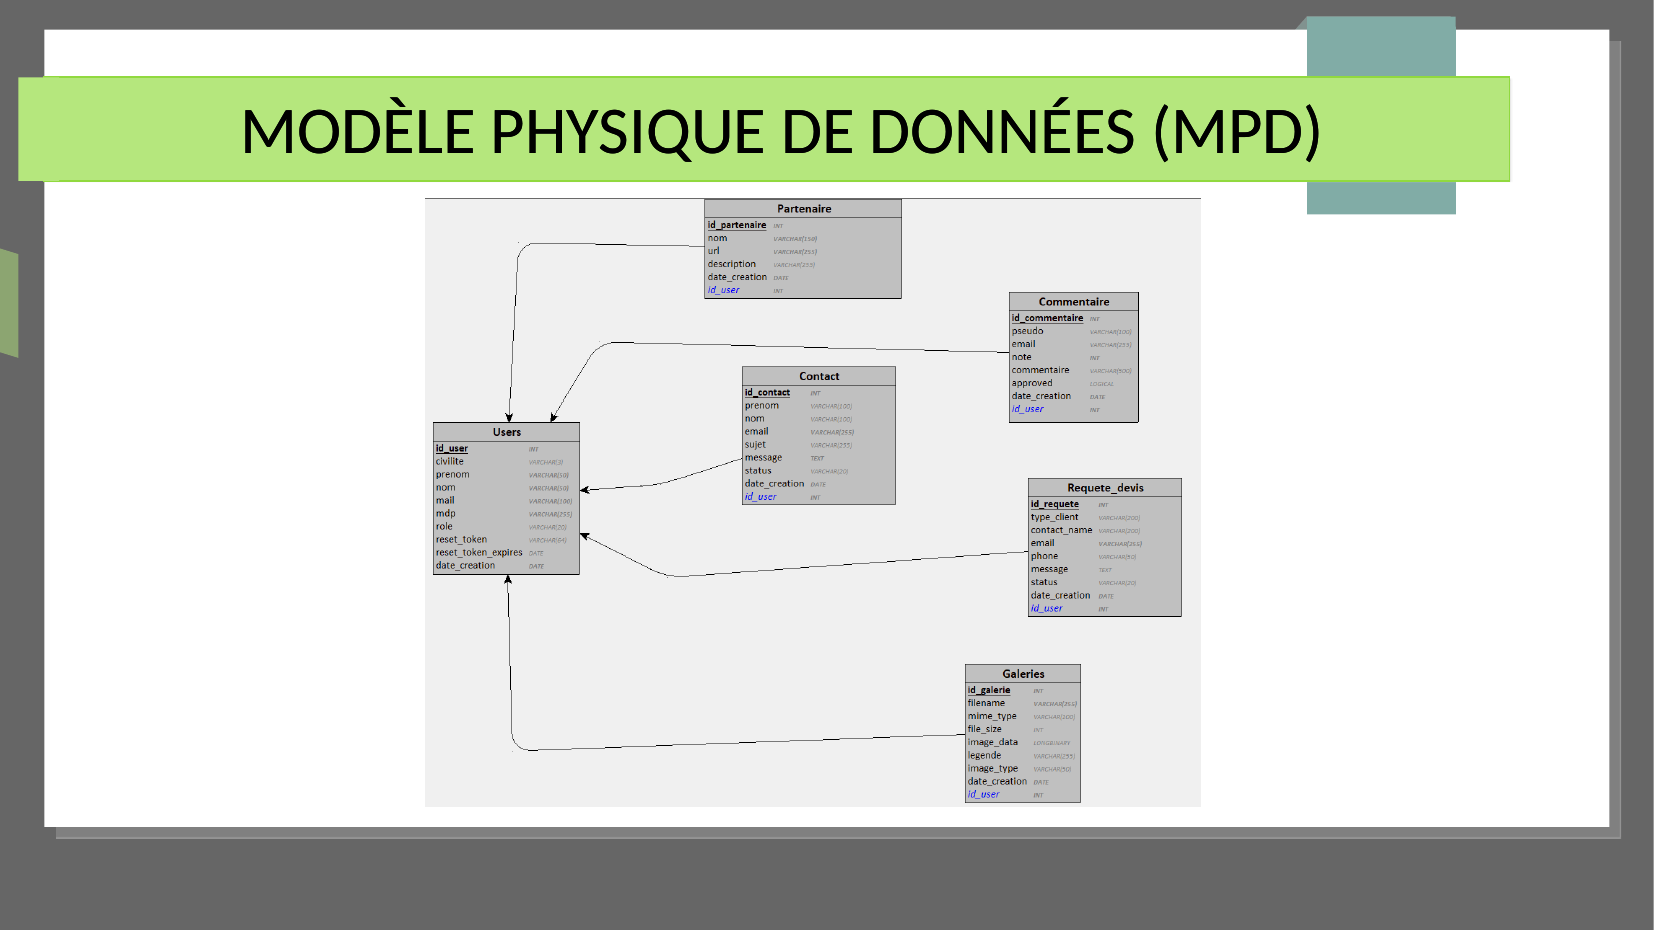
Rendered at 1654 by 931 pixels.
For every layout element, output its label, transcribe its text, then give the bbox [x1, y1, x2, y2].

title MODÈLE PHYSIQUE DE DONNÉES (MPD) [59, 75, 1477, 179]
picture [425, 199, 1201, 807]
